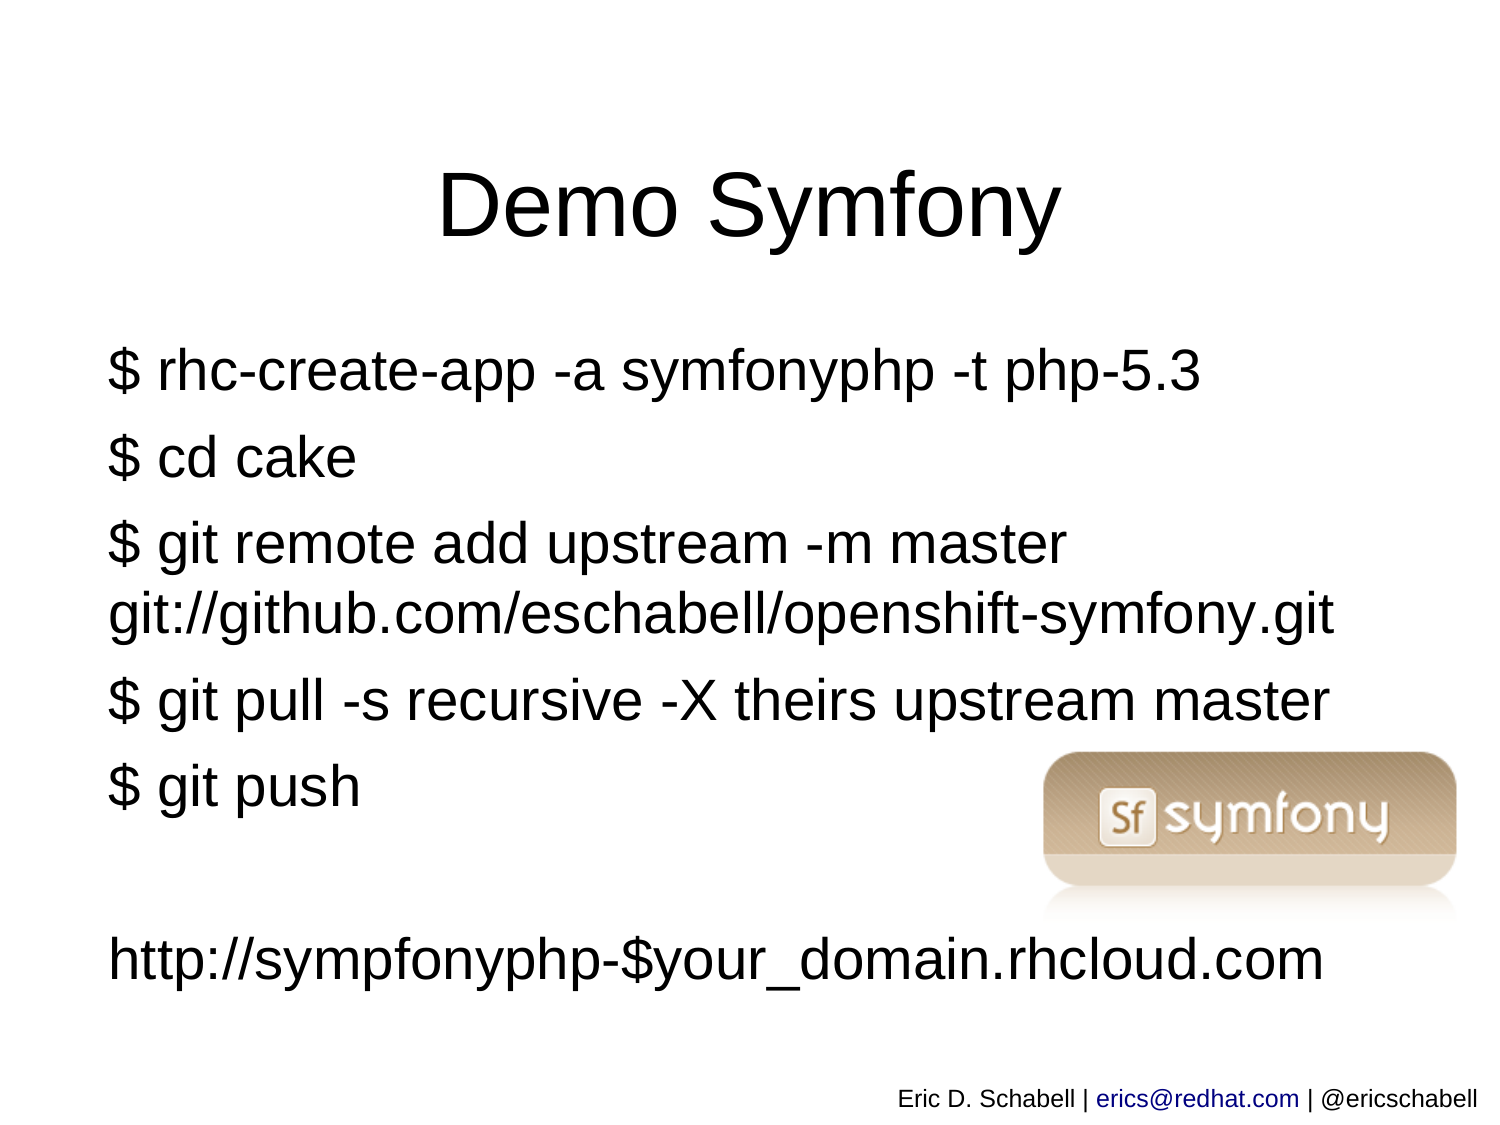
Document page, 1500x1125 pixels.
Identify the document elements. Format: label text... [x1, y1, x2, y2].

title Demo Symfony [112, 82, 1388, 318]
list $ rhc-create-app -a symfonyphp -t php-5.3 $ cd cake $ git remote add upstream -m master git://github.com/eschabell/openshift-symfony.git $ git pull -s recursive -X theirs upstream master $ git push http://sympfonyphp-$your_domain.rhcloud.com [37, 324, 1463, 1068]
picture [1039, 749, 1463, 930]
